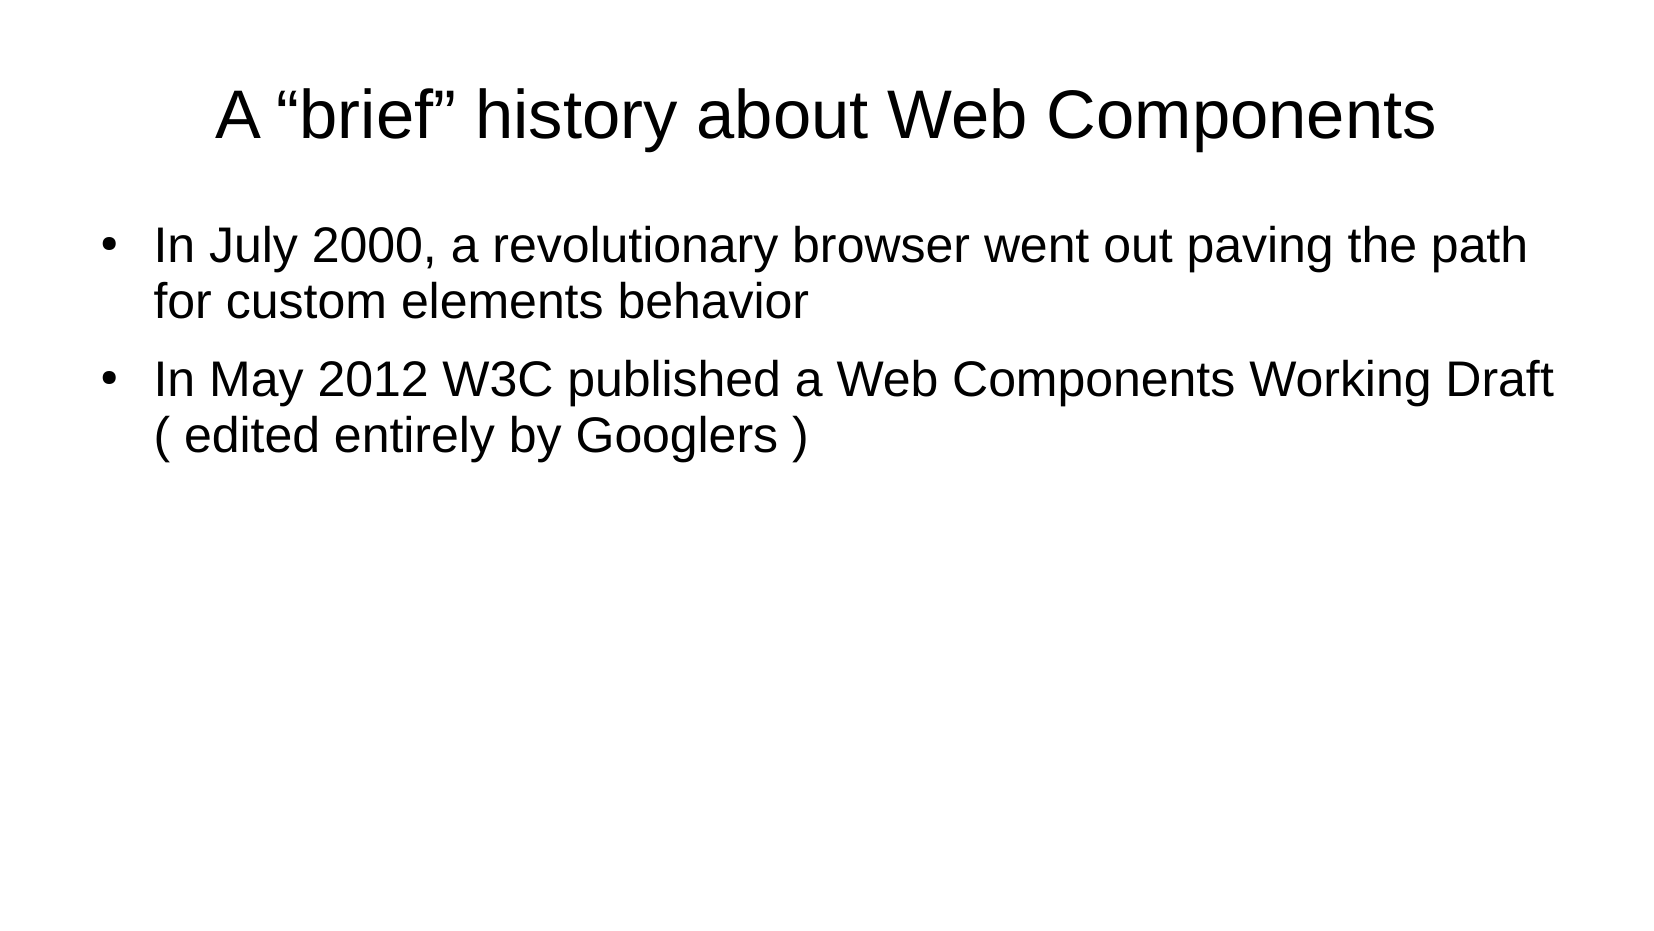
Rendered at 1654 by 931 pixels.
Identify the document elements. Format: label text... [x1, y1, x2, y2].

list In July 2000, a revolutionary browser went out paving the path for custom elements behavior In May 2012 W3C published a Web Components Working Draft ( edited entirely by Googlers ) [82, 217, 1571, 758]
title A “brief” history about Web Components [82, 37, 1571, 193]
